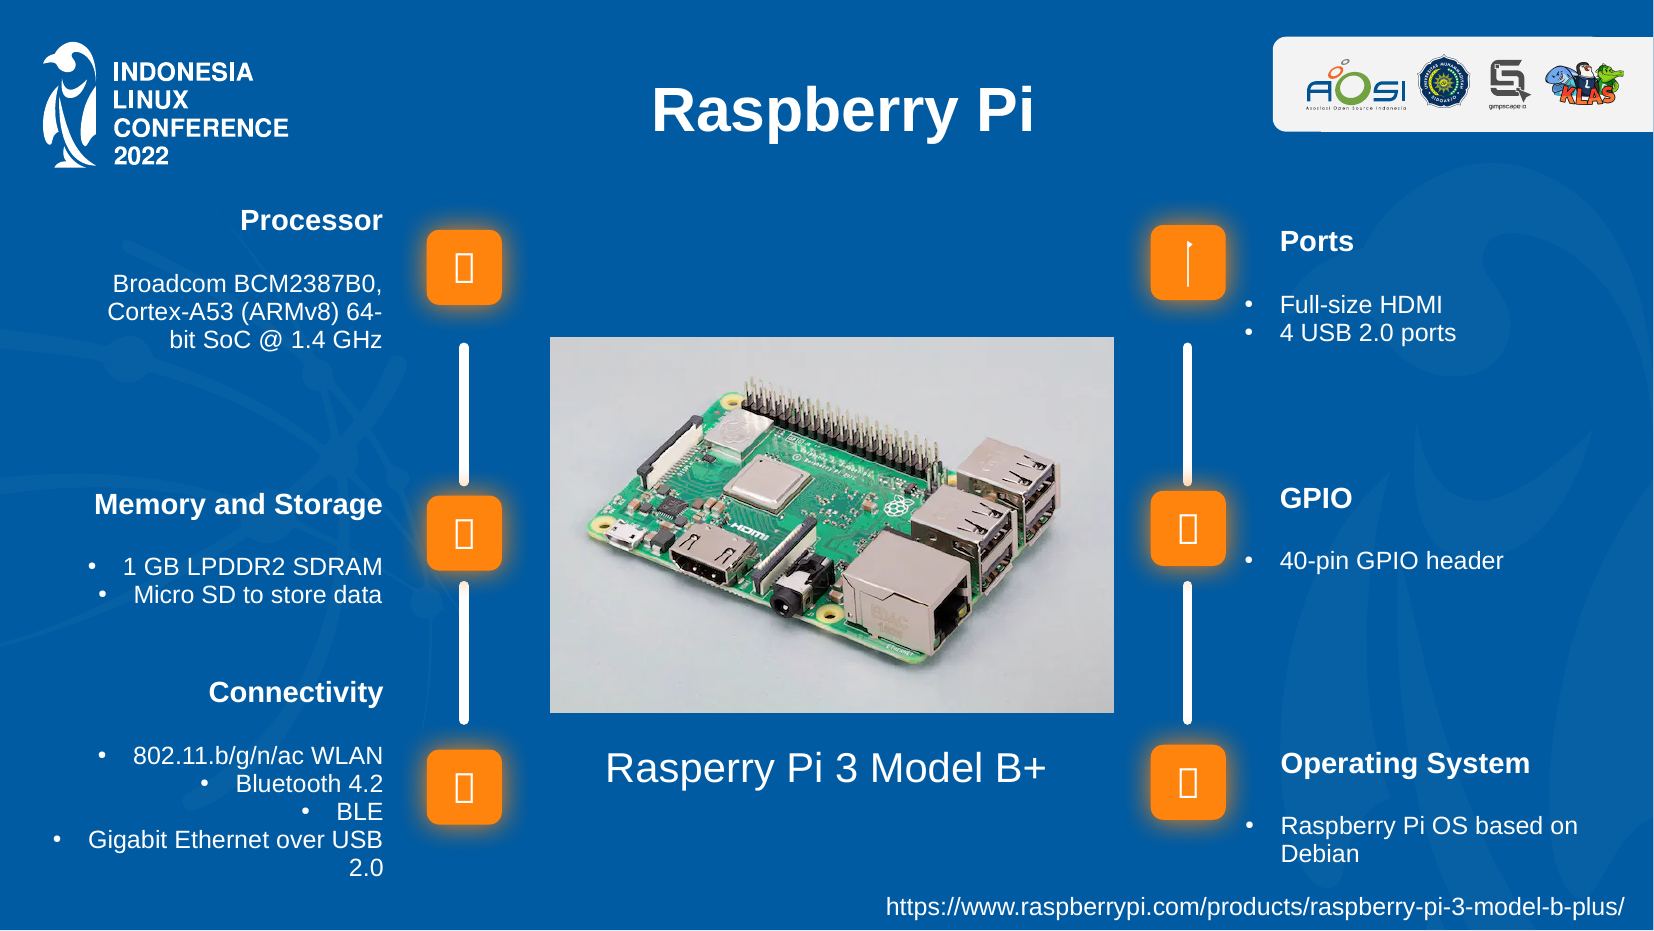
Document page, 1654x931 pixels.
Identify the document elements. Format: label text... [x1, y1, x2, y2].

text_box  [426, 229, 502, 305]
text_box Ports Full-size HDMI 4 USB 2.0 ports [1244, 225, 1581, 347]
text_box Operating System Raspberry Pi OS based on Debian [1245, 746, 1582, 869]
picture [1417, 54, 1471, 108]
title https://www.raspberrypi.com/products/raspberry-pi-3-model-b-plus/ [862, 892, 1651, 931]
text_box GPIO 40-pin GPIO header [1244, 481, 1581, 576]
text_box  [1151, 744, 1226, 820]
text_box  [426, 749, 501, 825]
picture [550, 337, 1114, 713]
text_box Processor Broadcom BCM2387B0, Cortex-A53 (ARMv8) 64-bit SoC @ 1.4 GHz [46, 204, 384, 376]
text_box Connectivity 802.11.b/g/n/ac WLAN Bluetooth 4.2 BLE Gigabit Ethernet over USB 2.0 [47, 676, 384, 896]
text_box  [426, 495, 502, 571]
title Raspberry Pi [450, 75, 1238, 188]
text_box Memory and Storage 1 GB LPDDR2 SDRAM Micro SD to store data [46, 487, 384, 610]
text_box  [1150, 225, 1226, 301]
title Rasperry Pi 3 Model B+ [501, 744, 1151, 858]
picture [1545, 62, 1624, 105]
text_box  [1150, 490, 1226, 566]
